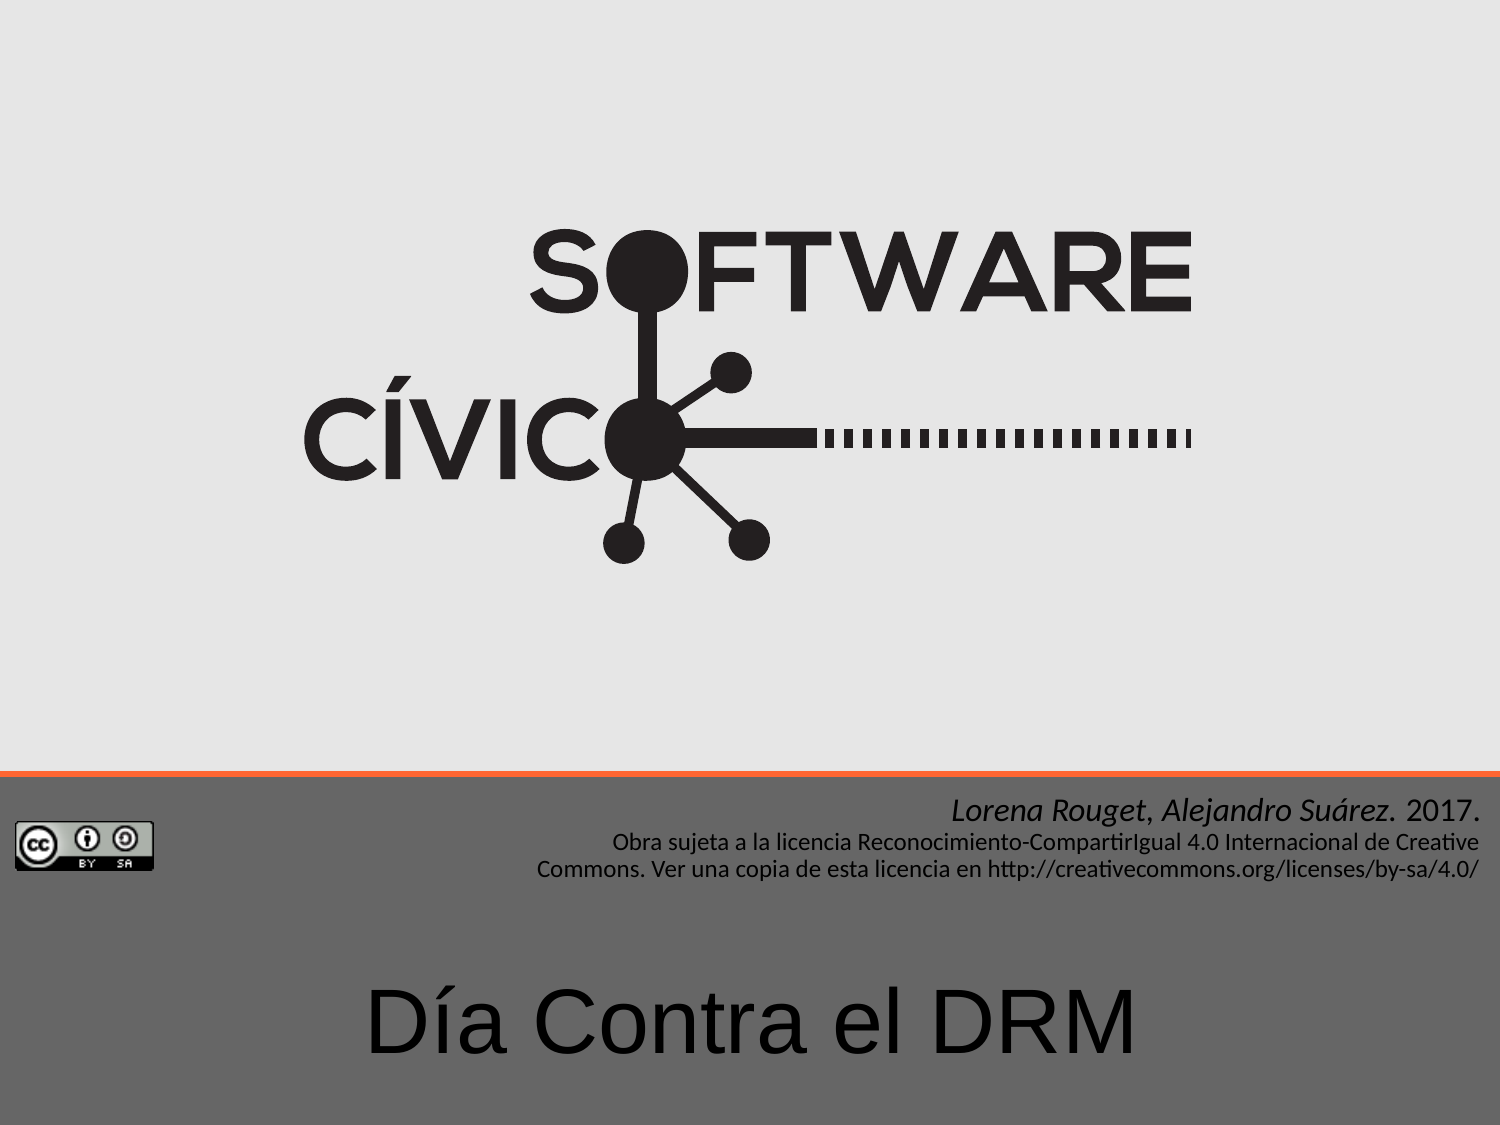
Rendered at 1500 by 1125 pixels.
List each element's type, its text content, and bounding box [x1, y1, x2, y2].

title Día Contra el DRM [4, 930, 1500, 1114]
text_box Lorena Rouget, Alejandro Suárez. 2017. Obra sujeta a la licencia Reconocimiento-CompartirIgual 4.0 Internacional de Creative Commons. Ver una copia de esta licencia en http://creativecommons.org/licenses/by-sa/4.0/ [1313, 785, 1500, 930]
picture [15, 821, 154, 871]
picture [187, 0, 1313, 930]
